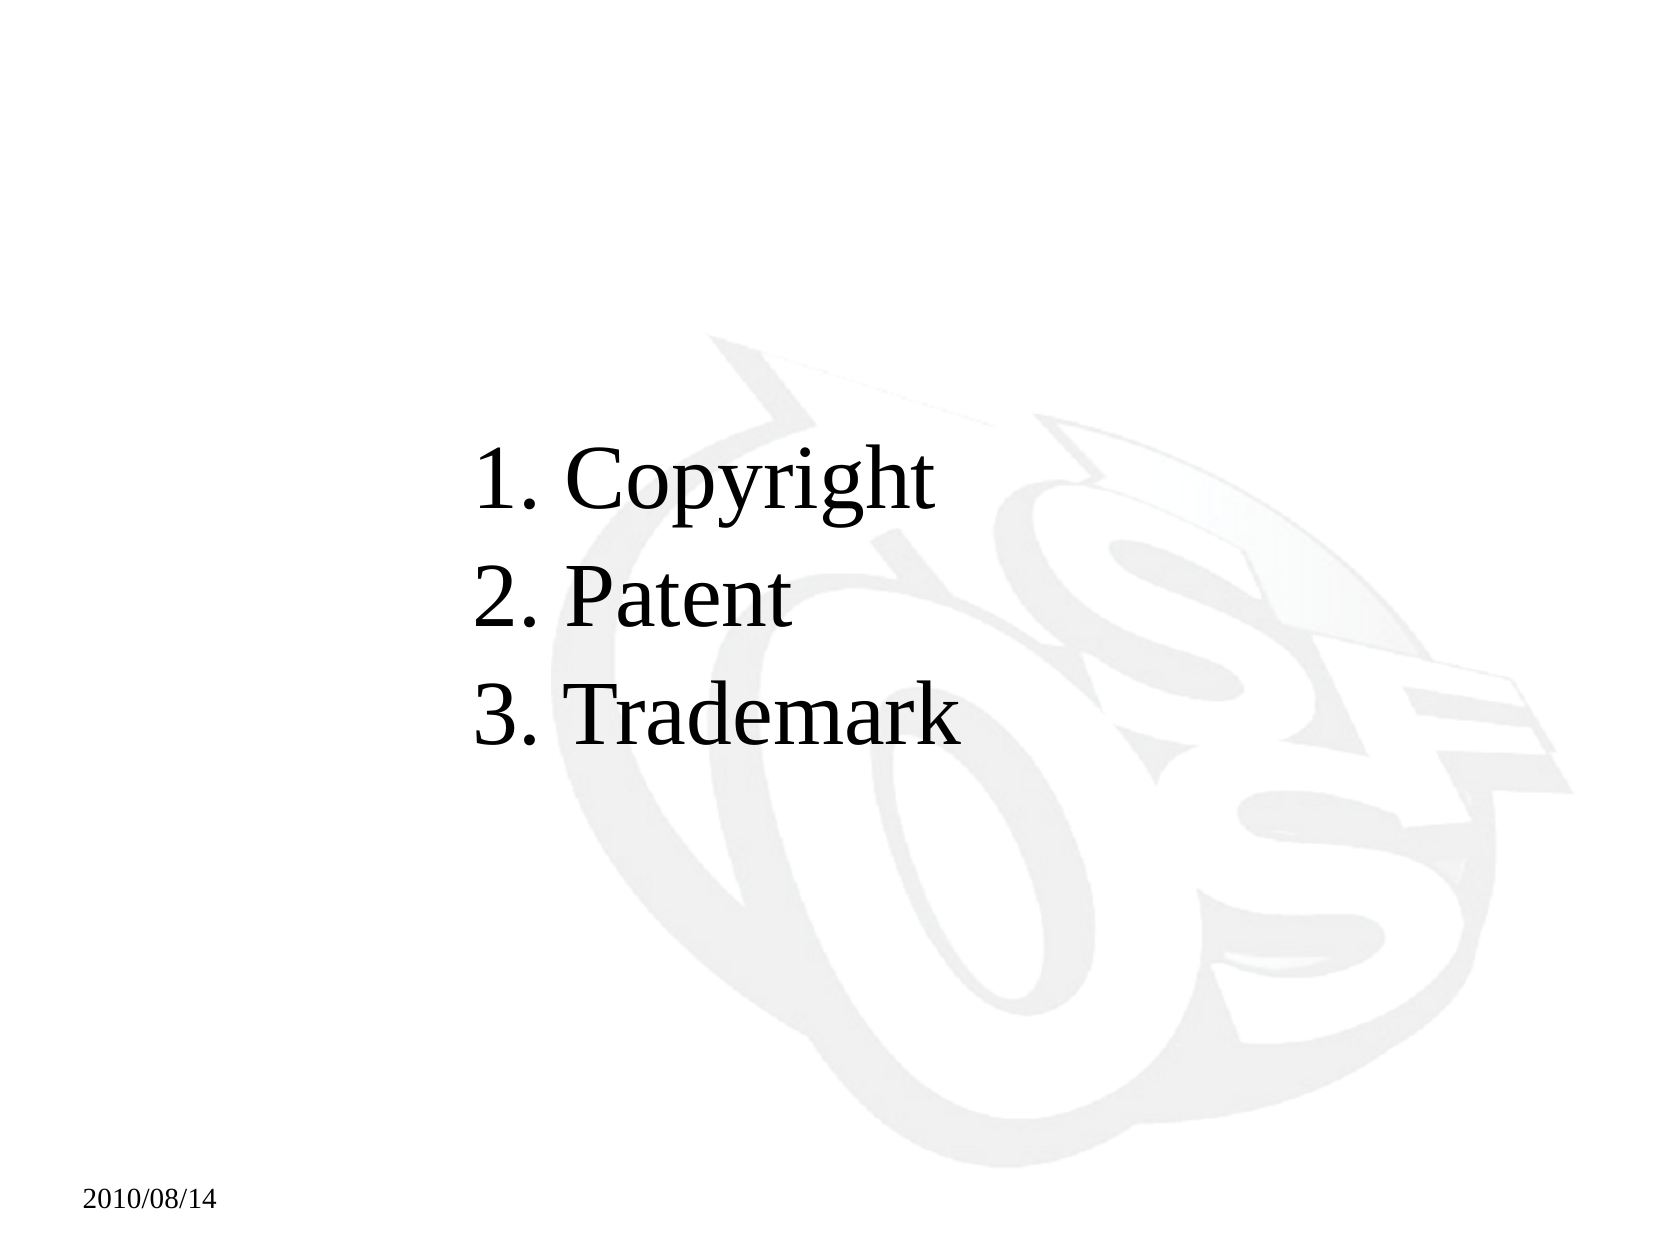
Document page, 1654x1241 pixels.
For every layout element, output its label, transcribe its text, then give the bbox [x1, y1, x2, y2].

title 3. Trademark [472, 549, 1418, 827]
picture [551, 331, 1577, 1170]
title 1. Copyright [472, 313, 1418, 549]
